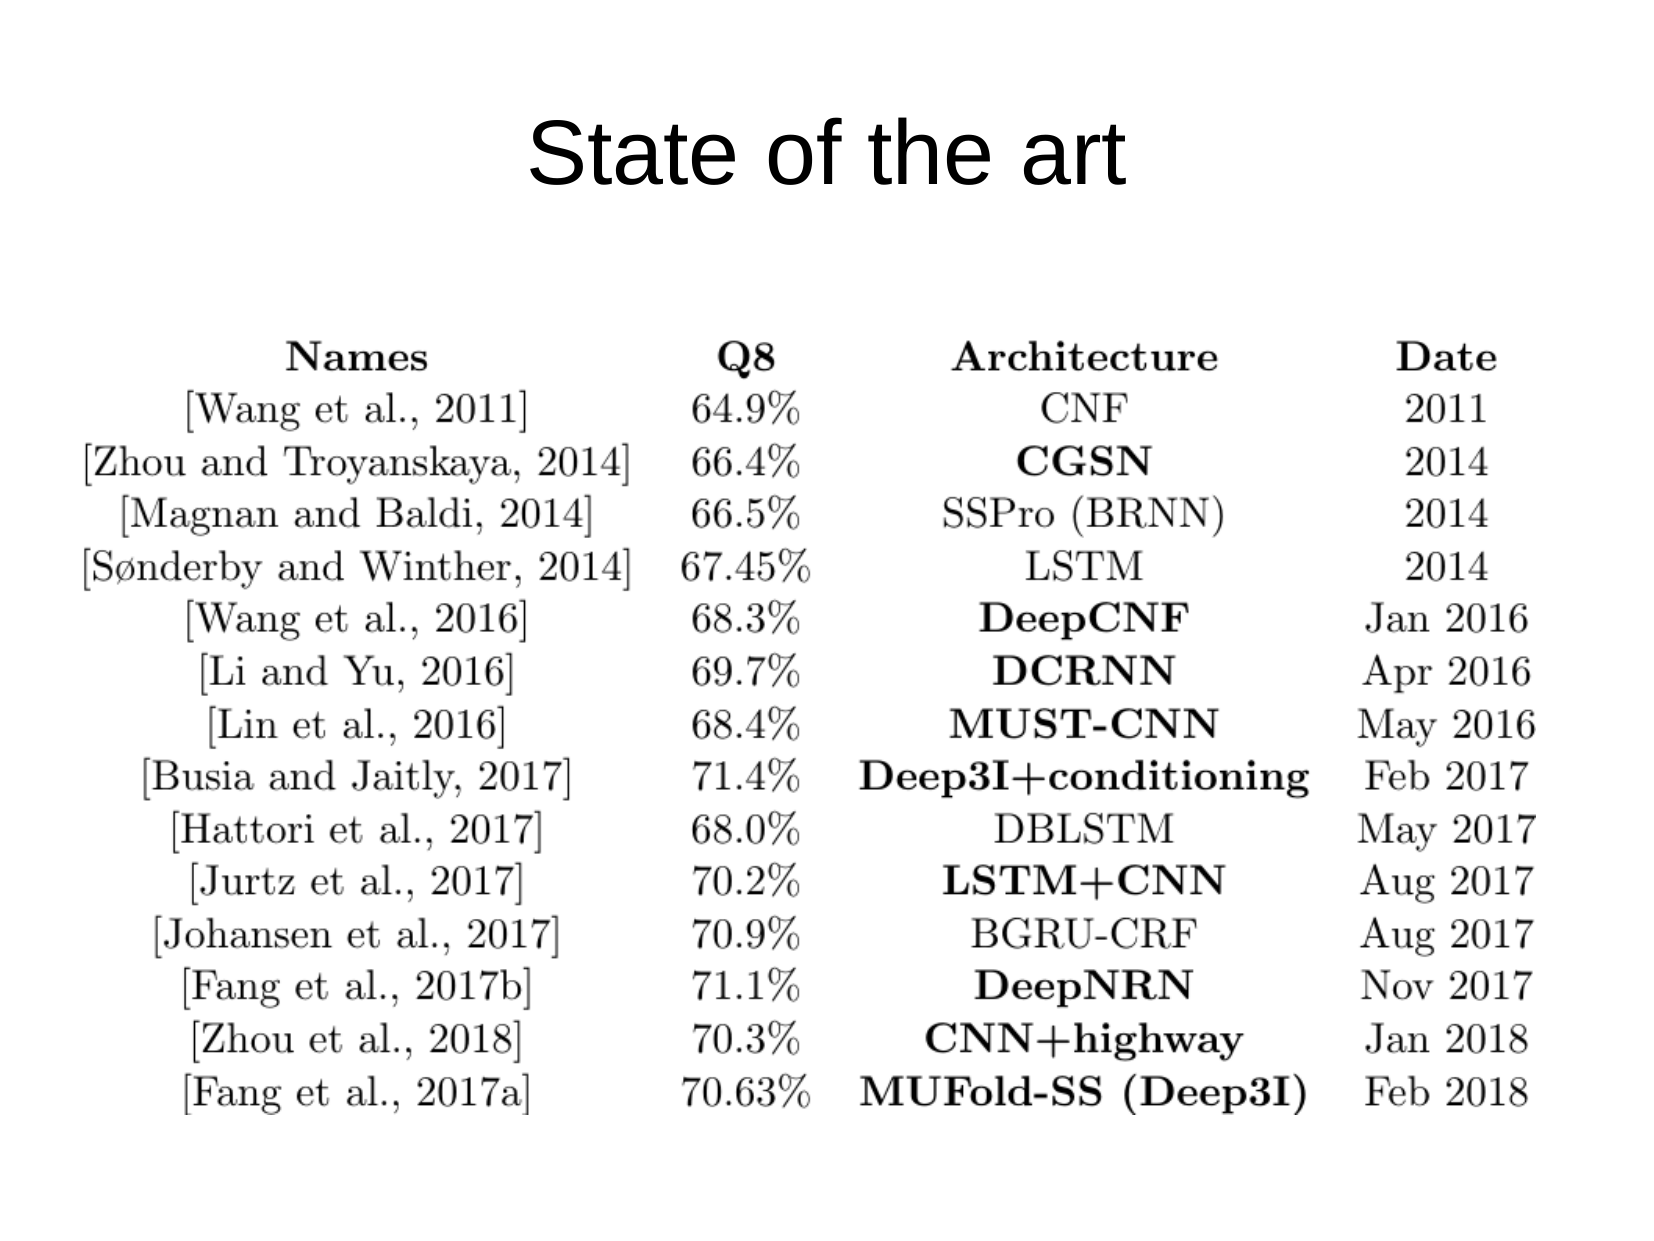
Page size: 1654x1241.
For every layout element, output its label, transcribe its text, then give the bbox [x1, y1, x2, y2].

picture [72, 330, 1536, 1116]
title State of the art [82, 49, 1571, 257]
